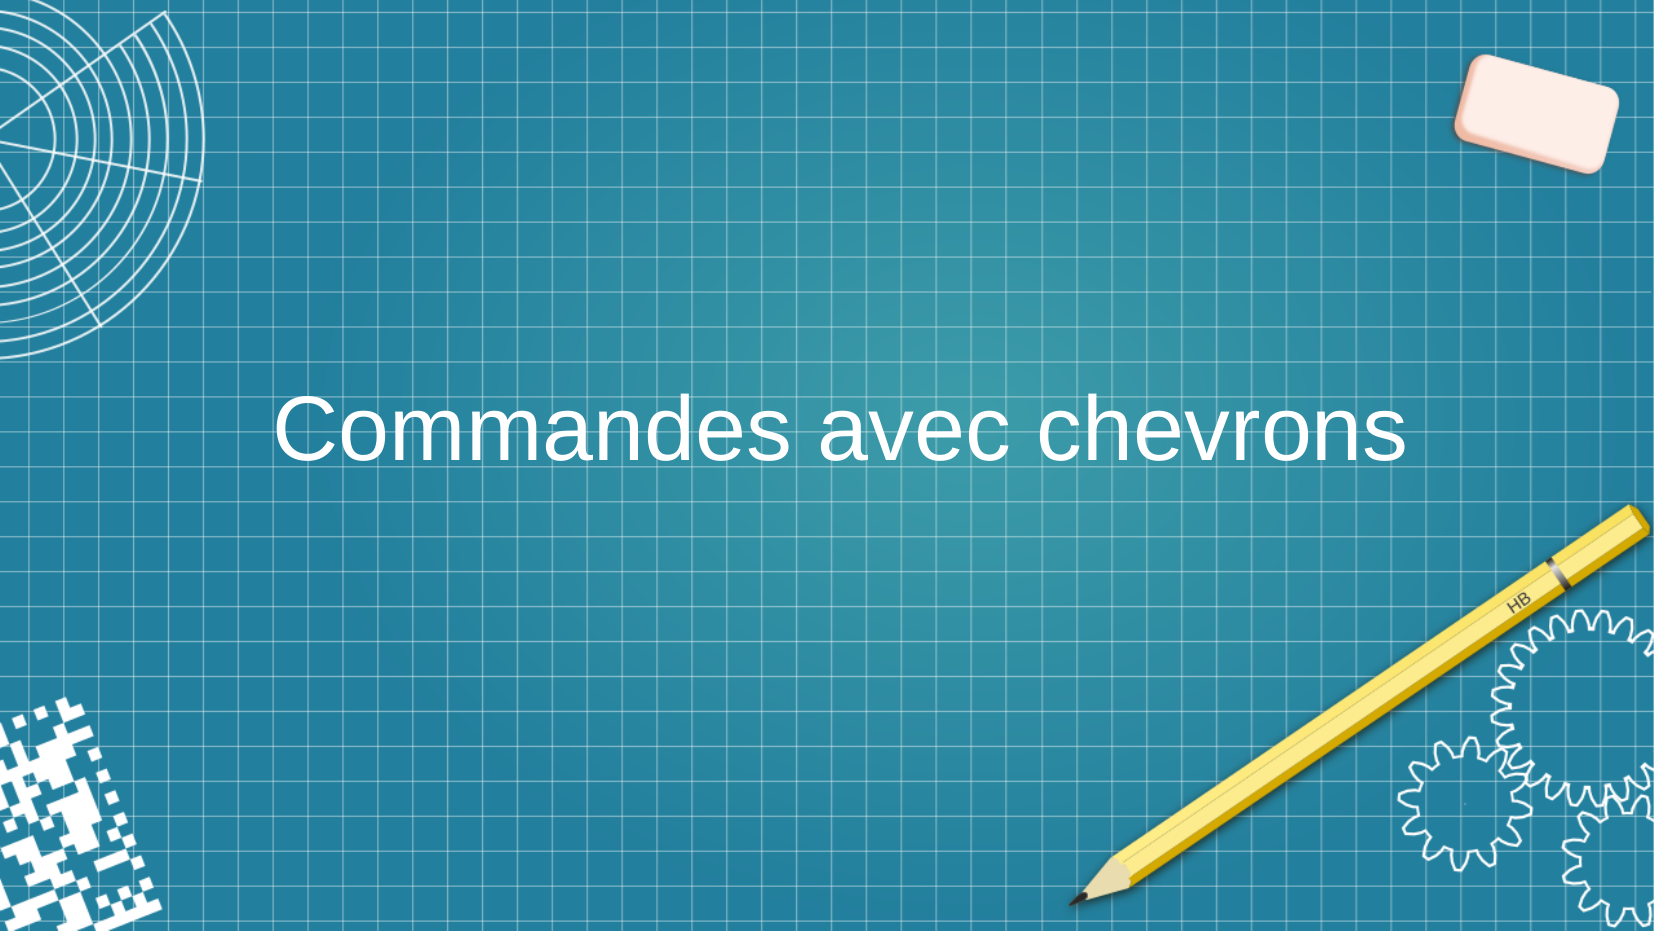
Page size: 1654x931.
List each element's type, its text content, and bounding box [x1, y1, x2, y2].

picture [0, 0, 1654, 931]
title Commandes avec chevrons [177, 326, 1506, 532]
